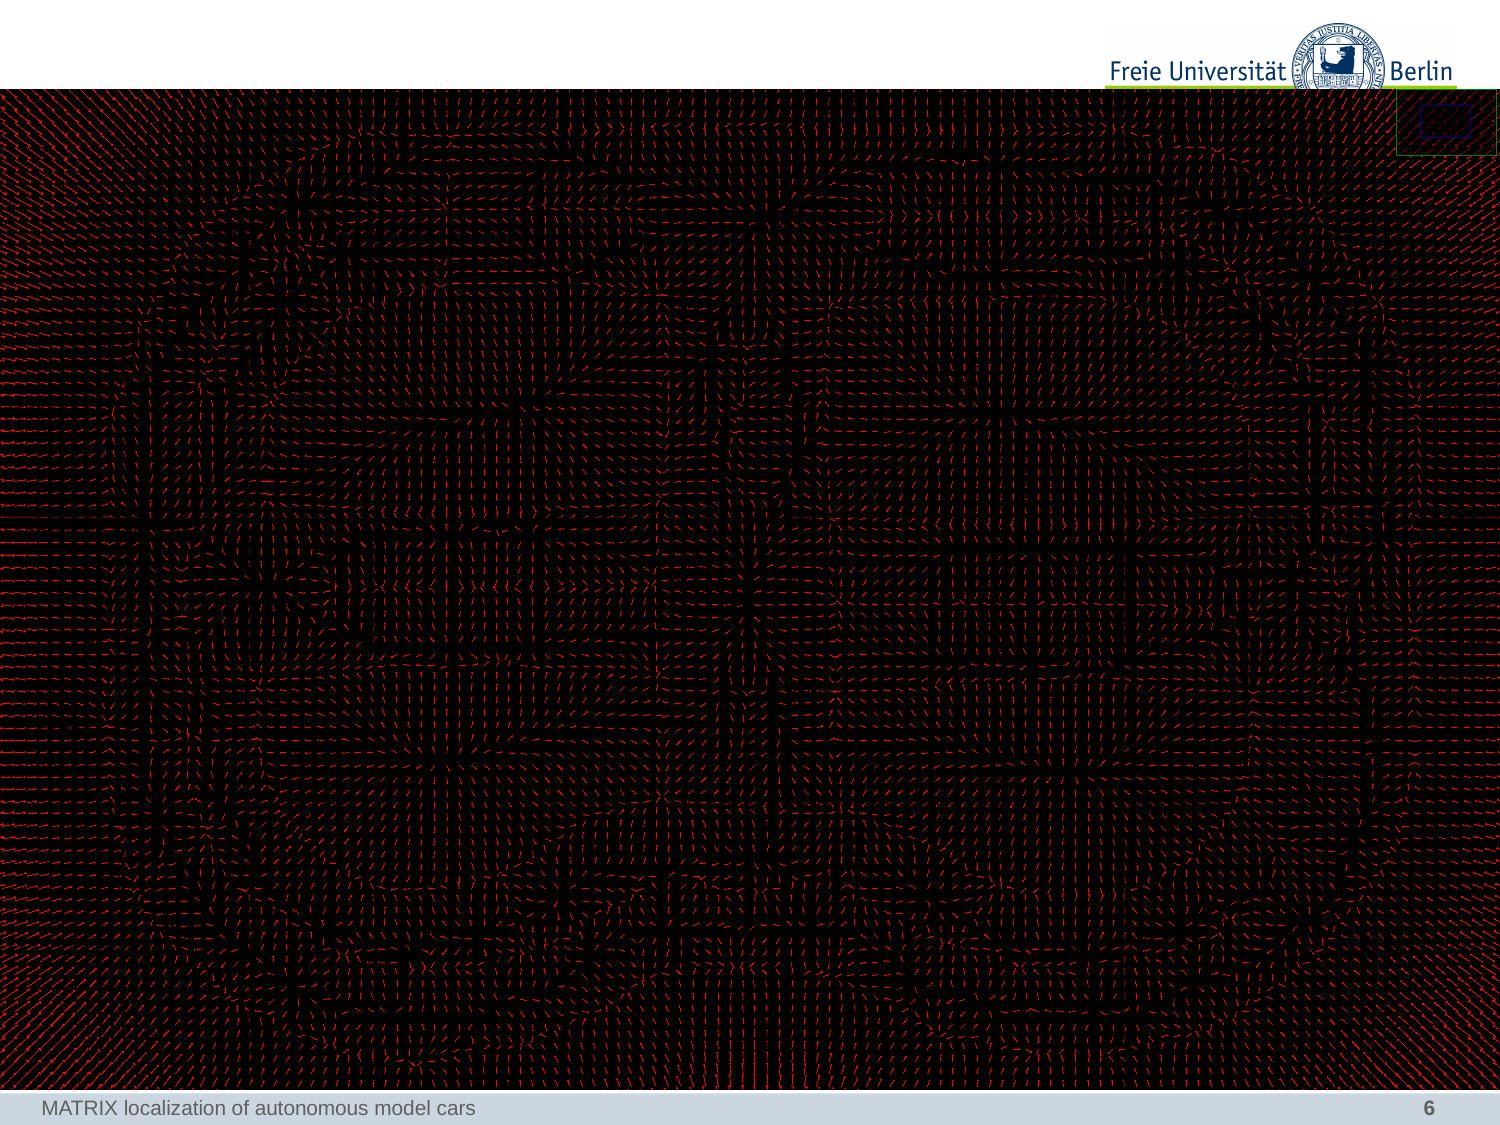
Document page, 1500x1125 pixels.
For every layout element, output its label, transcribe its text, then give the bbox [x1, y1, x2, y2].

footer MATRIX localization of autonomous model cars [41, 1090, 1022, 1125]
picture [0, 23, 1500, 1090]
